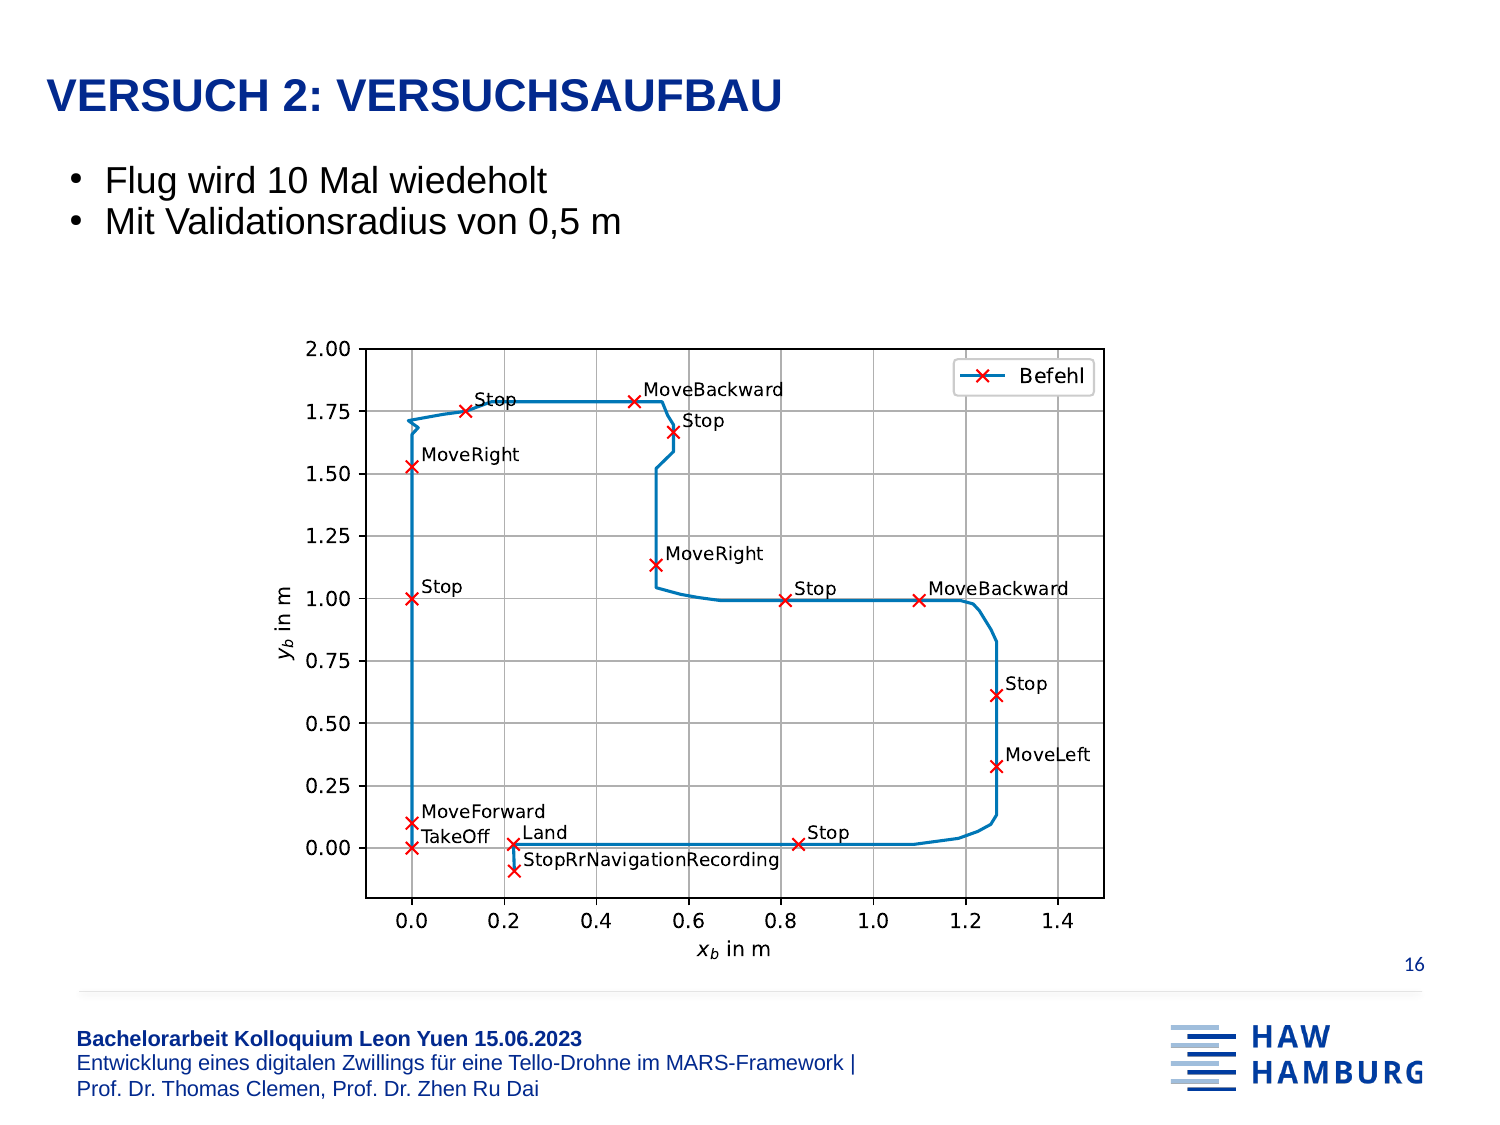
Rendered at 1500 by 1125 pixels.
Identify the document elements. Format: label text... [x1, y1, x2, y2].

picture [246, 262, 1201, 977]
text_box Flug wird 10 Mal wiedeholt Mit Validationsradius von 0,5 m [54, 151, 637, 251]
title VERSUCH 2: VERSUCHSAUFBAU [46, 27, 1397, 163]
